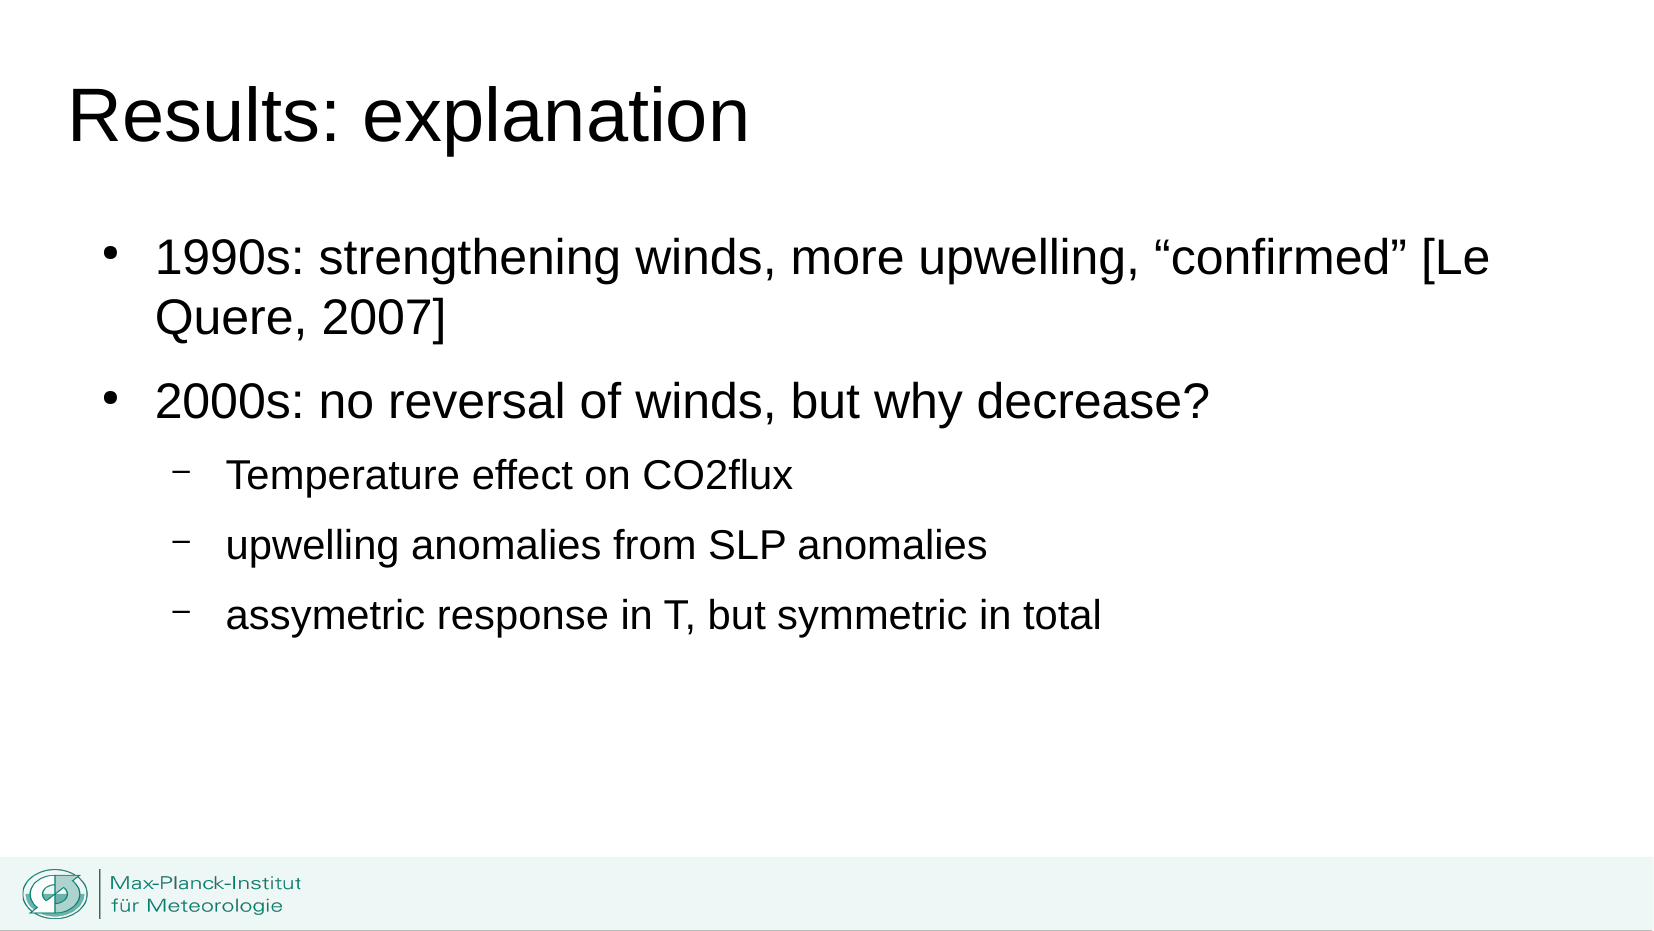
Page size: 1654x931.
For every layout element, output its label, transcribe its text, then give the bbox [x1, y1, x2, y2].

list 1990s: strengthening winds, more upwelling, “confirmed” [Le Quere, 2007] 2000s: no reversal of winds, but why decrease? Temperature effect on CO2flux upwelling anomalies from SLP anomalies assymetric response in T, but symmetric in total [68, 217, 1571, 831]
title Results: explanation [67, 37, 1411, 193]
